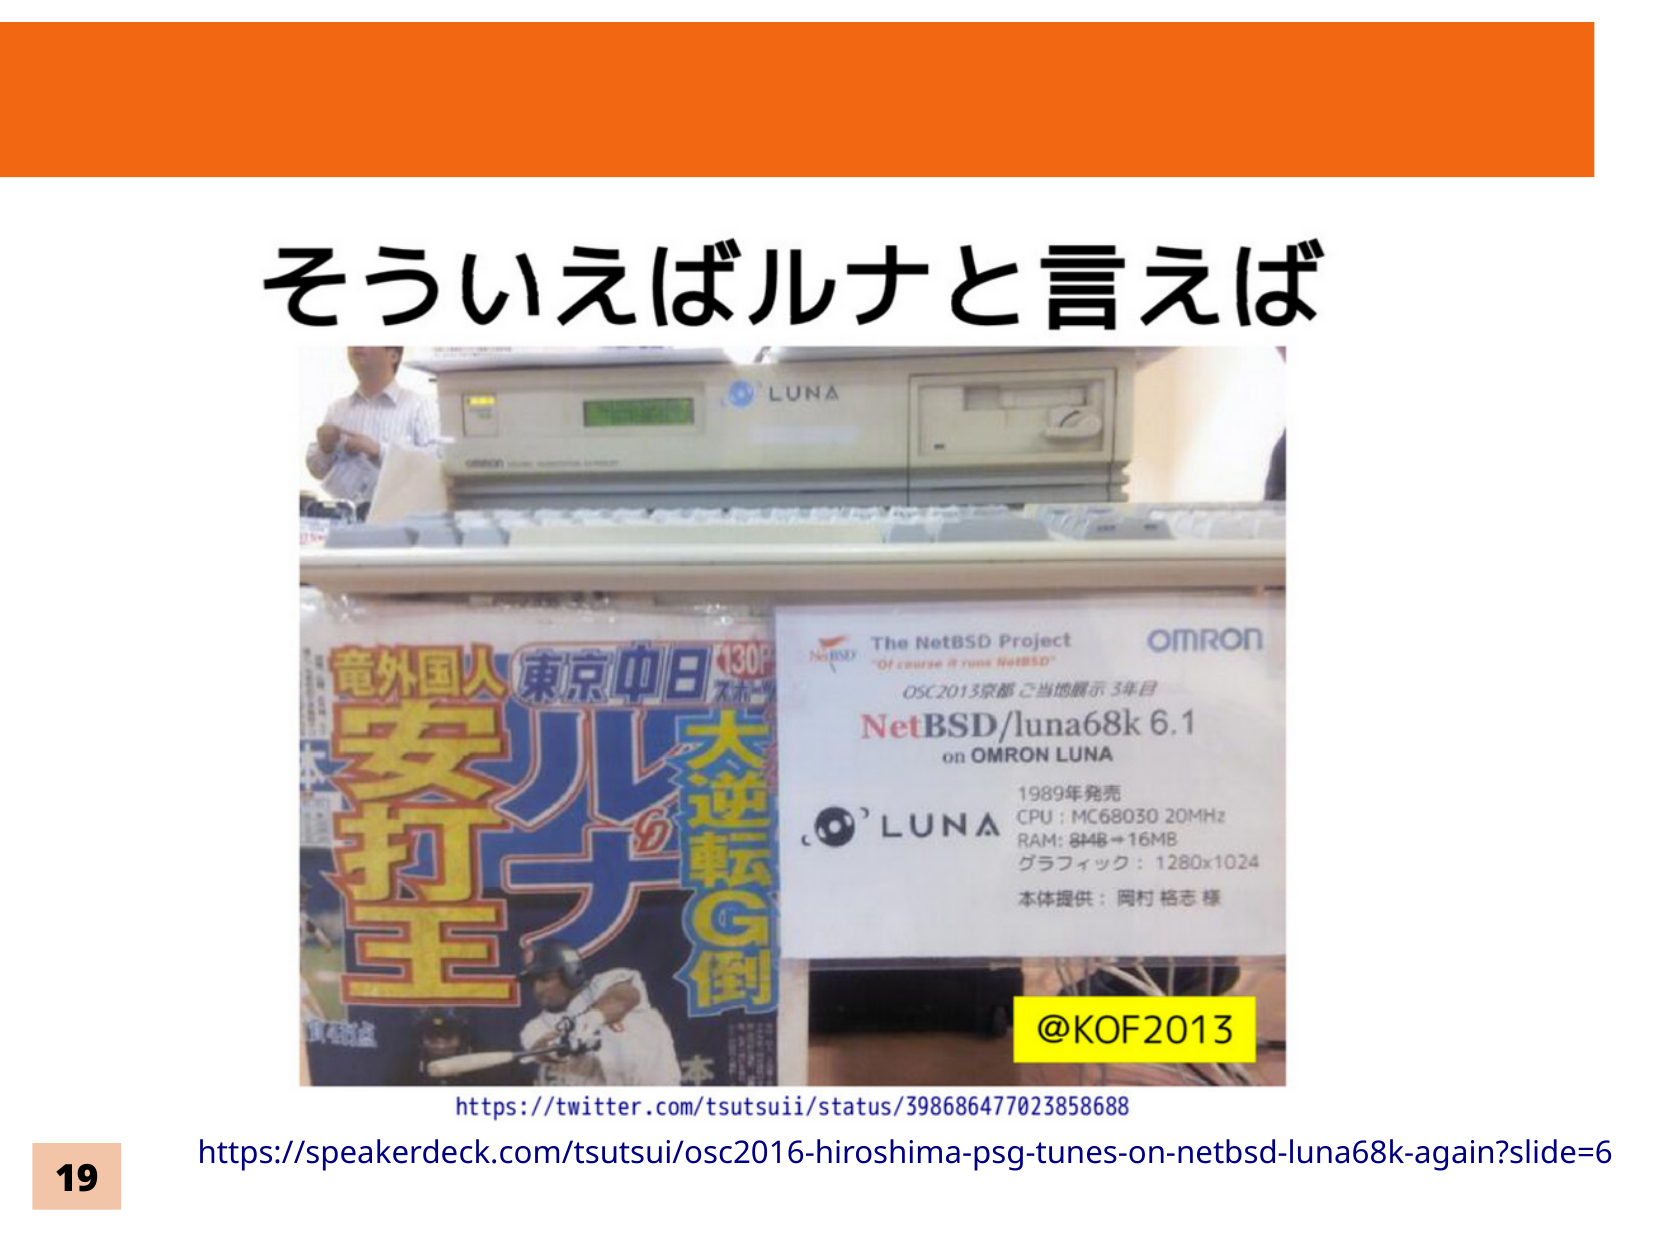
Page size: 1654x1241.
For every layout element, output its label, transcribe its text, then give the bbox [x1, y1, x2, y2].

text_box https://speakerdeck.com/tsutsui/osc2016-hiroshima-psg-tunes-on-netbsd-luna68k-again?slide=6 [0, 1122, 1630, 1193]
picture [200, 220, 1403, 1122]
